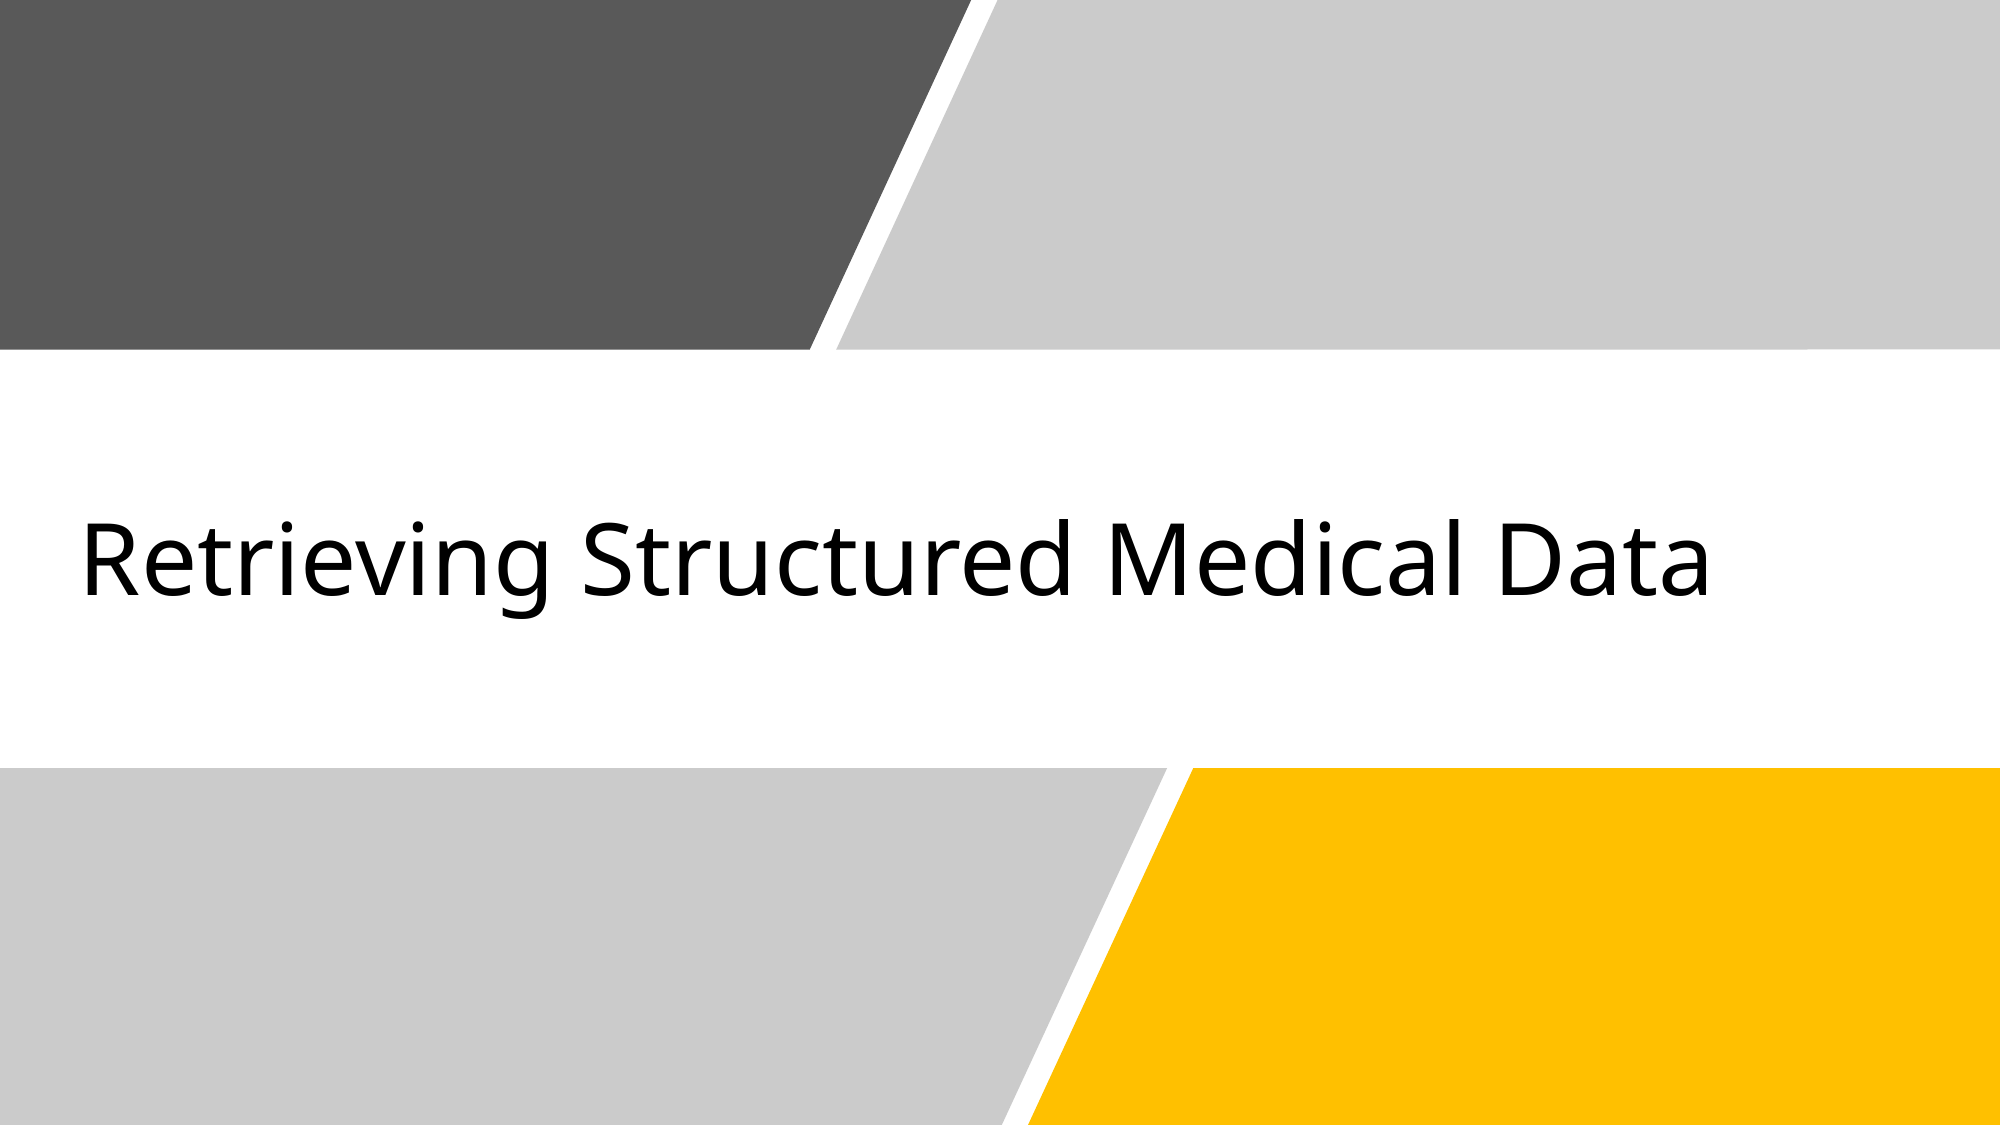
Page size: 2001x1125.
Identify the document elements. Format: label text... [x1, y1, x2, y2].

title Retrieving Structured Medical Data [64, 368, 1980, 625]
text_box [0, 768, 1168, 1125]
text_box [836, 0, 2000, 350]
text_box [0, 0, 972, 350]
text_box [1028, 768, 2000, 1125]
